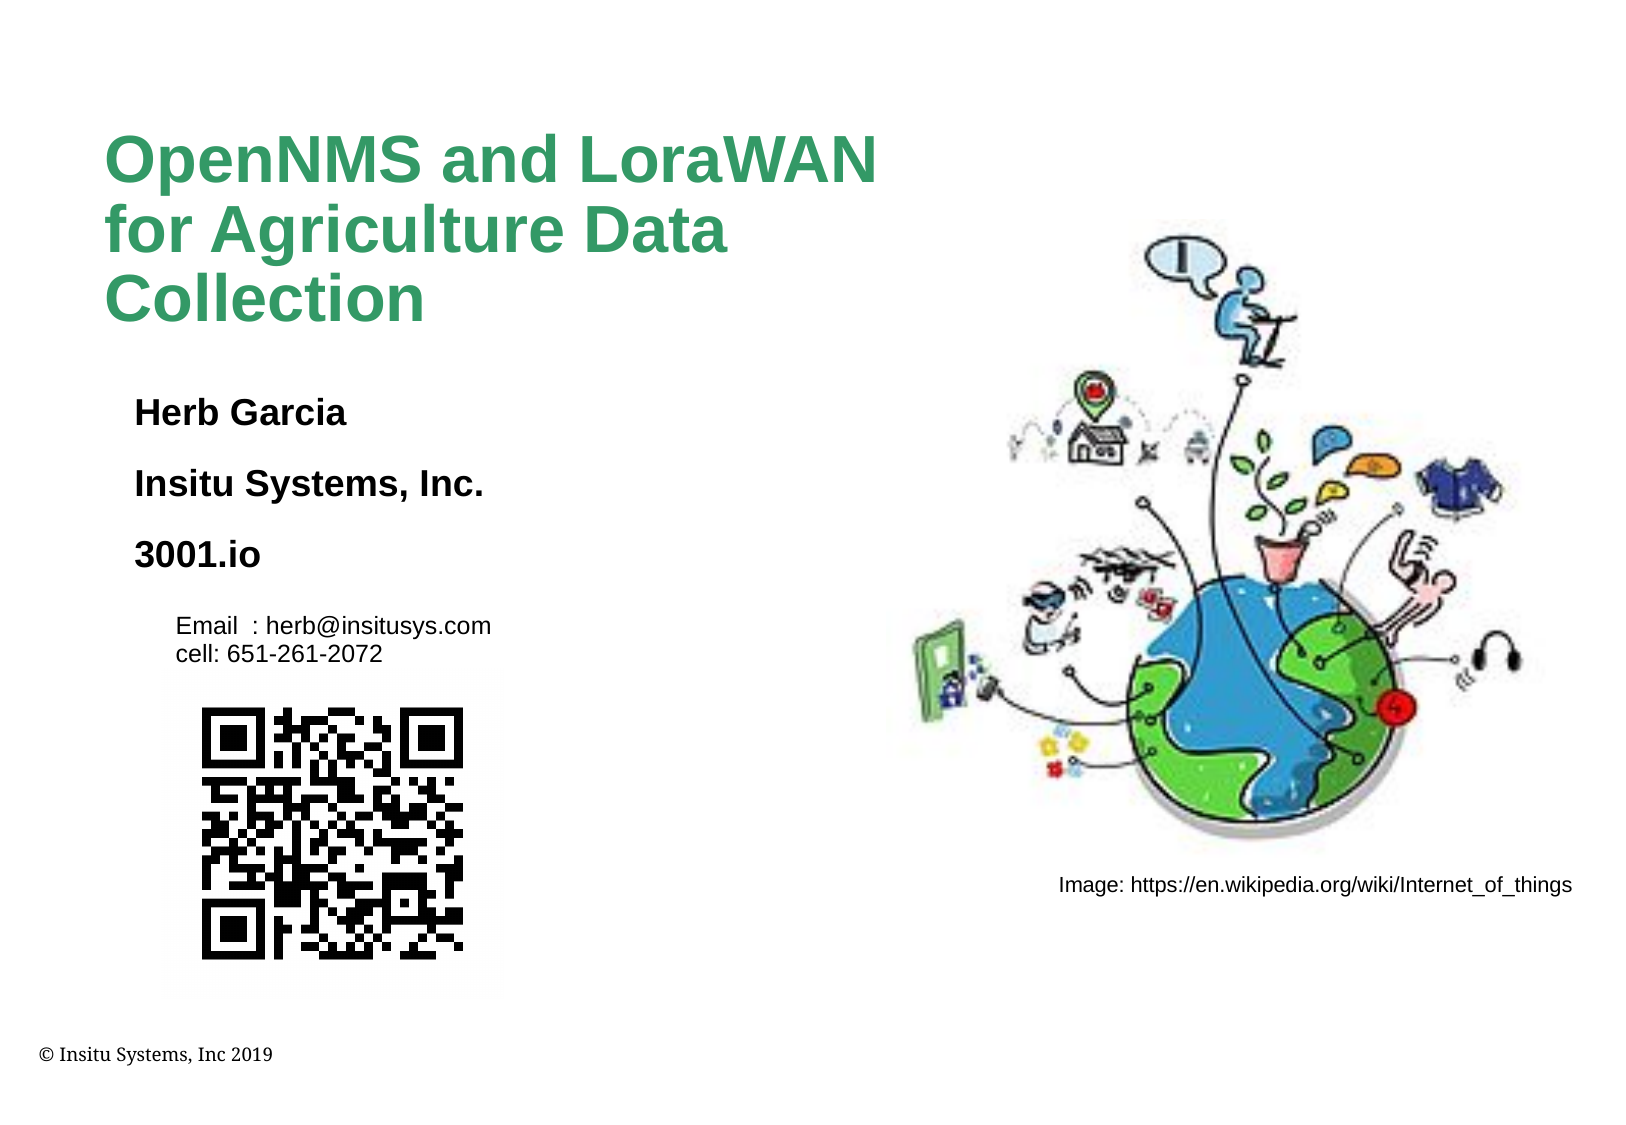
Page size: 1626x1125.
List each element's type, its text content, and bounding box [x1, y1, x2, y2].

text_box Email : herb@insitusys.com cell: 651-261-2072 [162, 574, 506, 675]
title OpenNMS and LoraWAN for Agriculture Data Collection [90, 120, 989, 358]
text_box Image: https://en.wikipedia.org/wiki/Internet_of_things [1043, 863, 1589, 905]
picture [886, 219, 1558, 864]
text_box Herb Garcia Insitu Systems, Inc. 3001.io [120, 357, 499, 583]
picture [161, 668, 504, 999]
